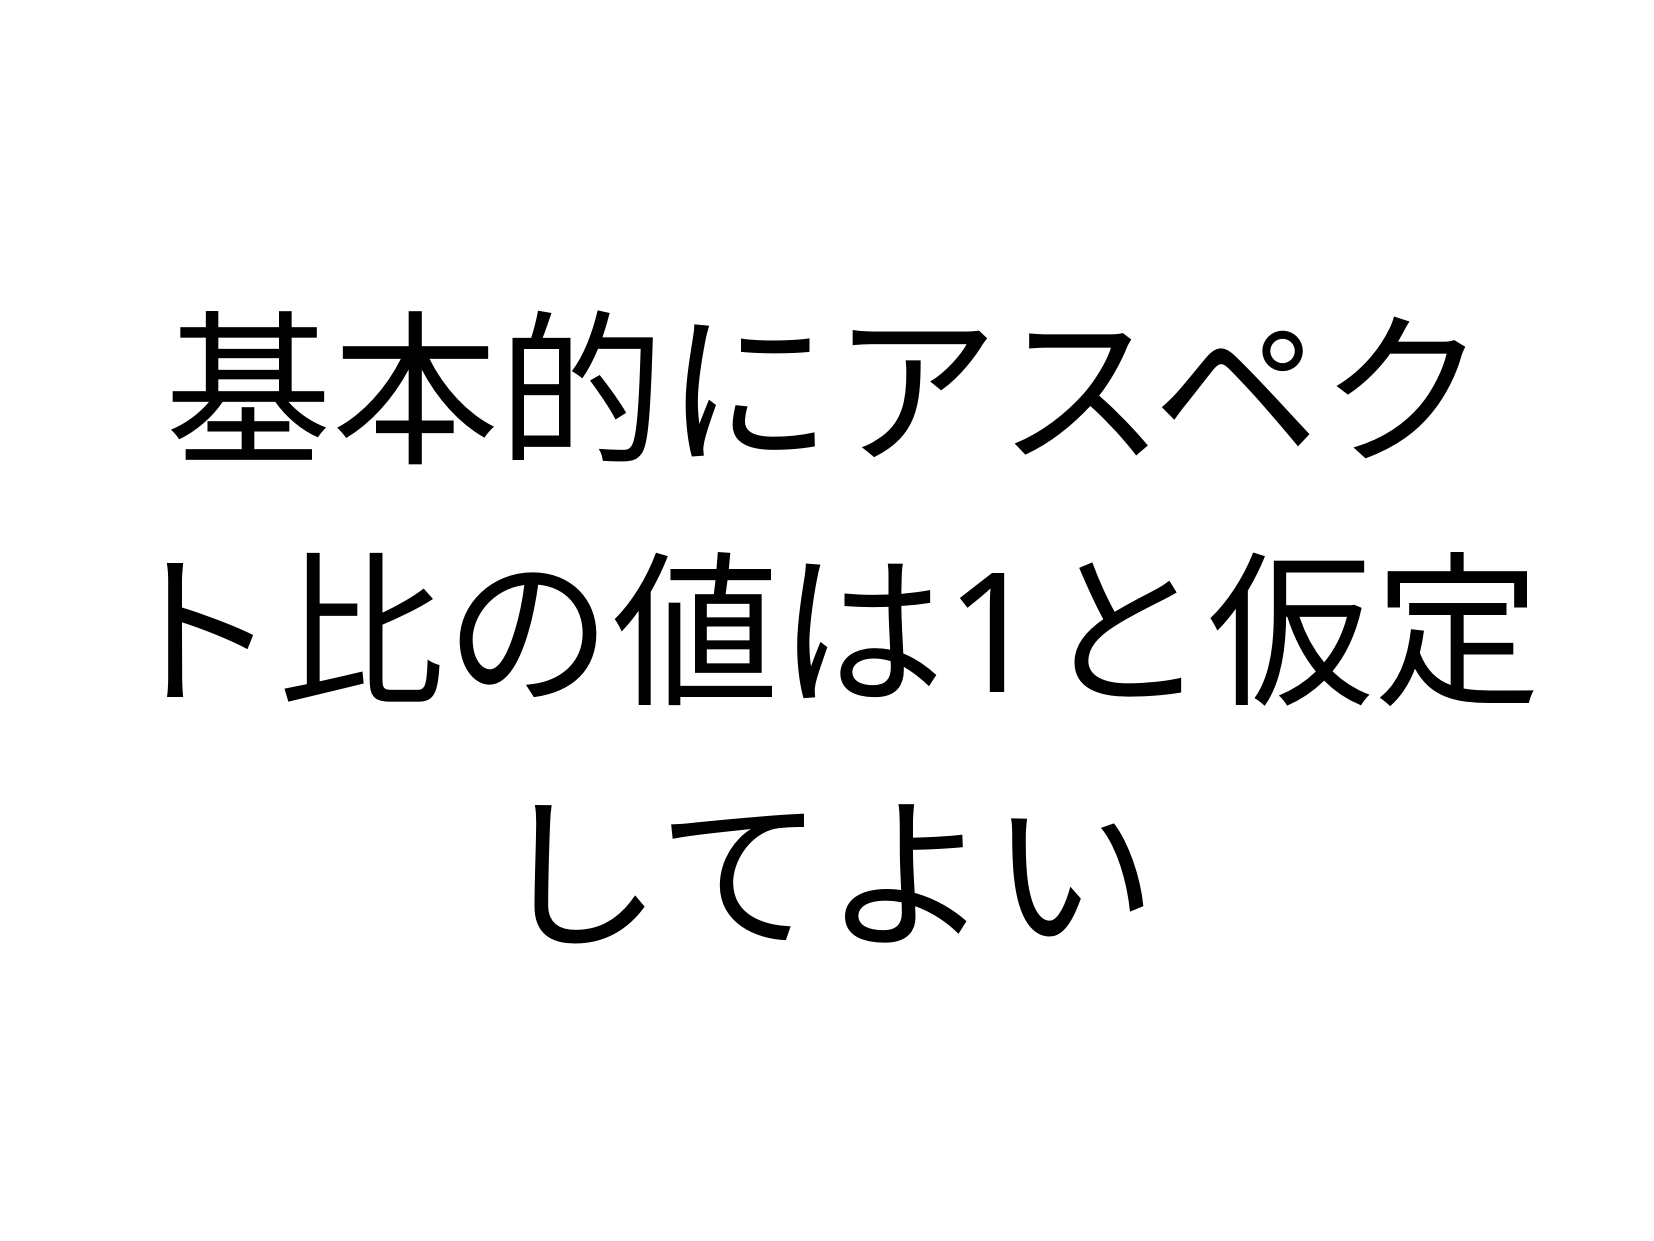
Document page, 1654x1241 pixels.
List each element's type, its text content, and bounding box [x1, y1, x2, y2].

title 基本的にアスペクト比の値は1と仮定してよい [82, 245, 1571, 996]
